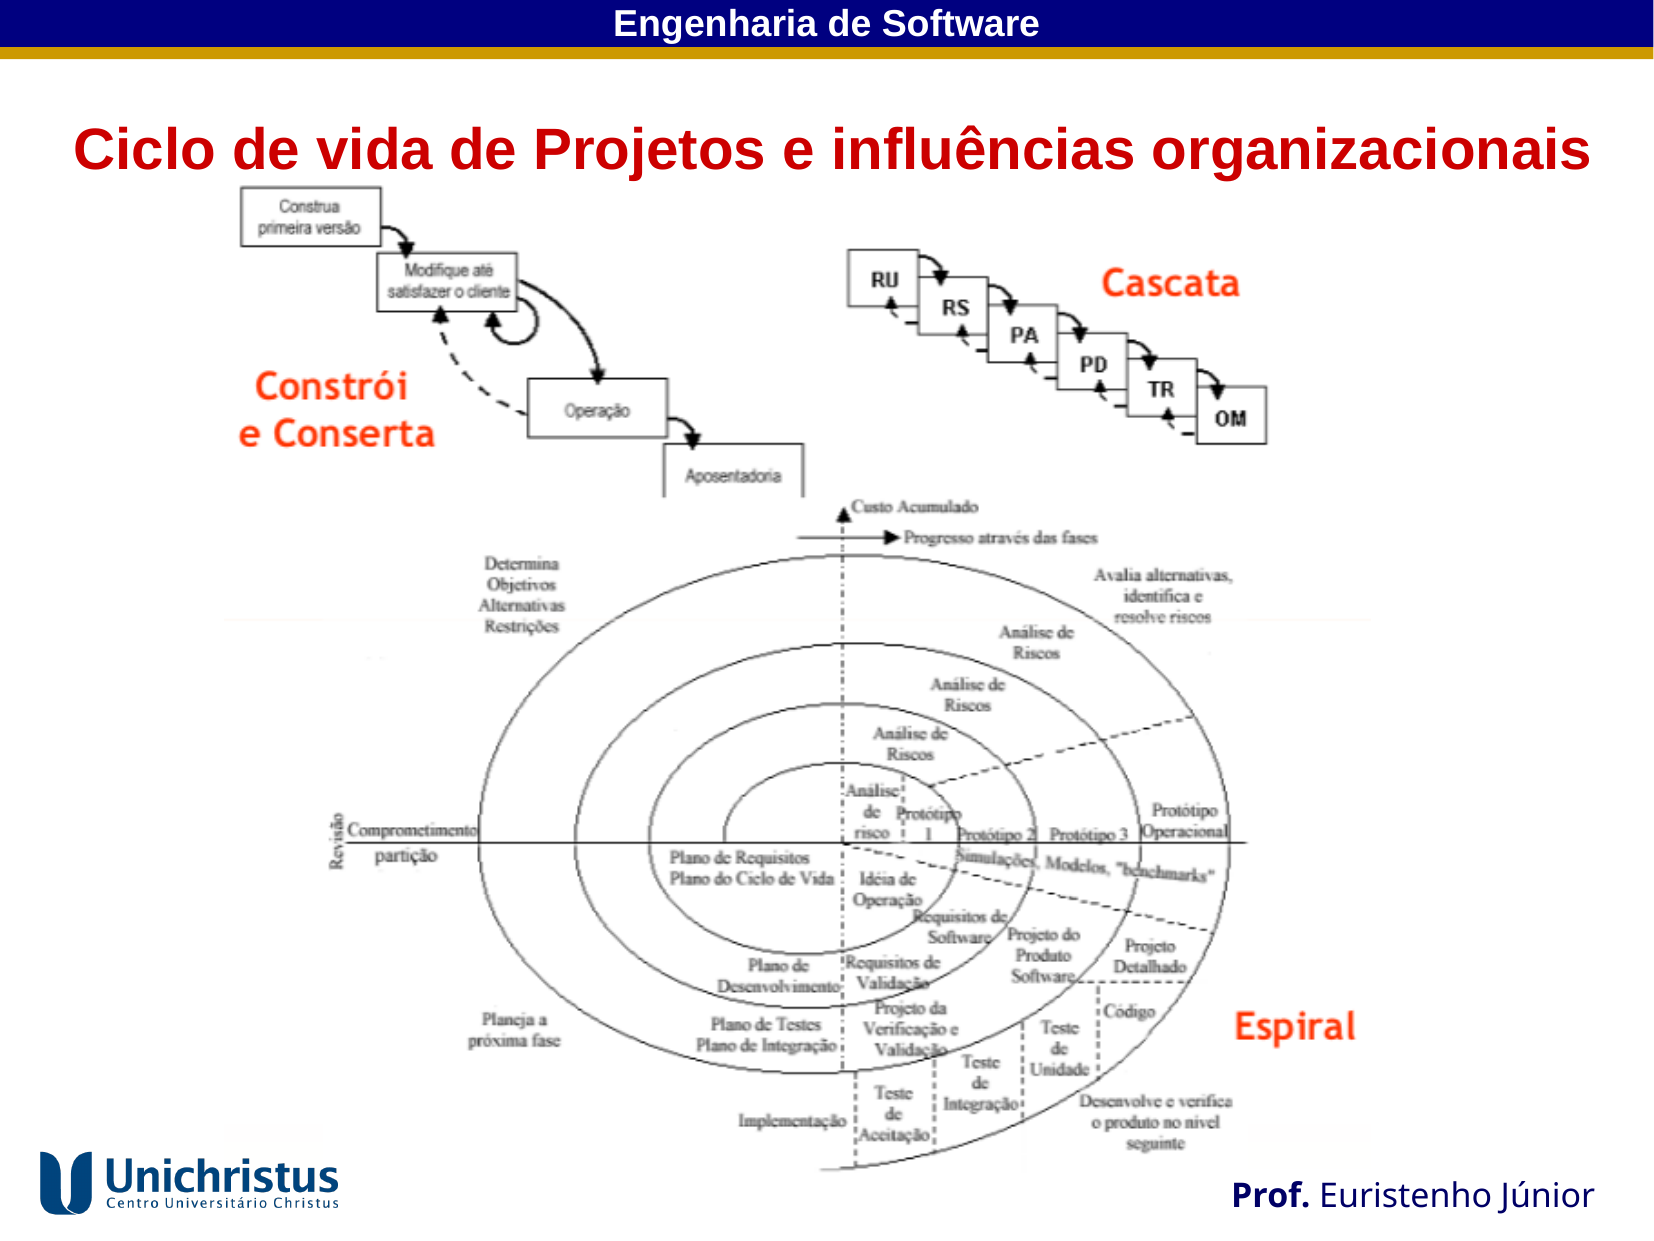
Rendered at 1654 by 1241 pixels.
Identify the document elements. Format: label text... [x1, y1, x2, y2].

text_box [0, 47, 1654, 60]
picture [35, 254, 1371, 1217]
text_box Prof. Euristenho Júnior [1216, 1163, 1654, 1224]
text_box Engenharia de Software [0, 0, 1654, 47]
text_box Ciclo de vida de Projetos e influências organizacionais [59, 109, 1654, 254]
